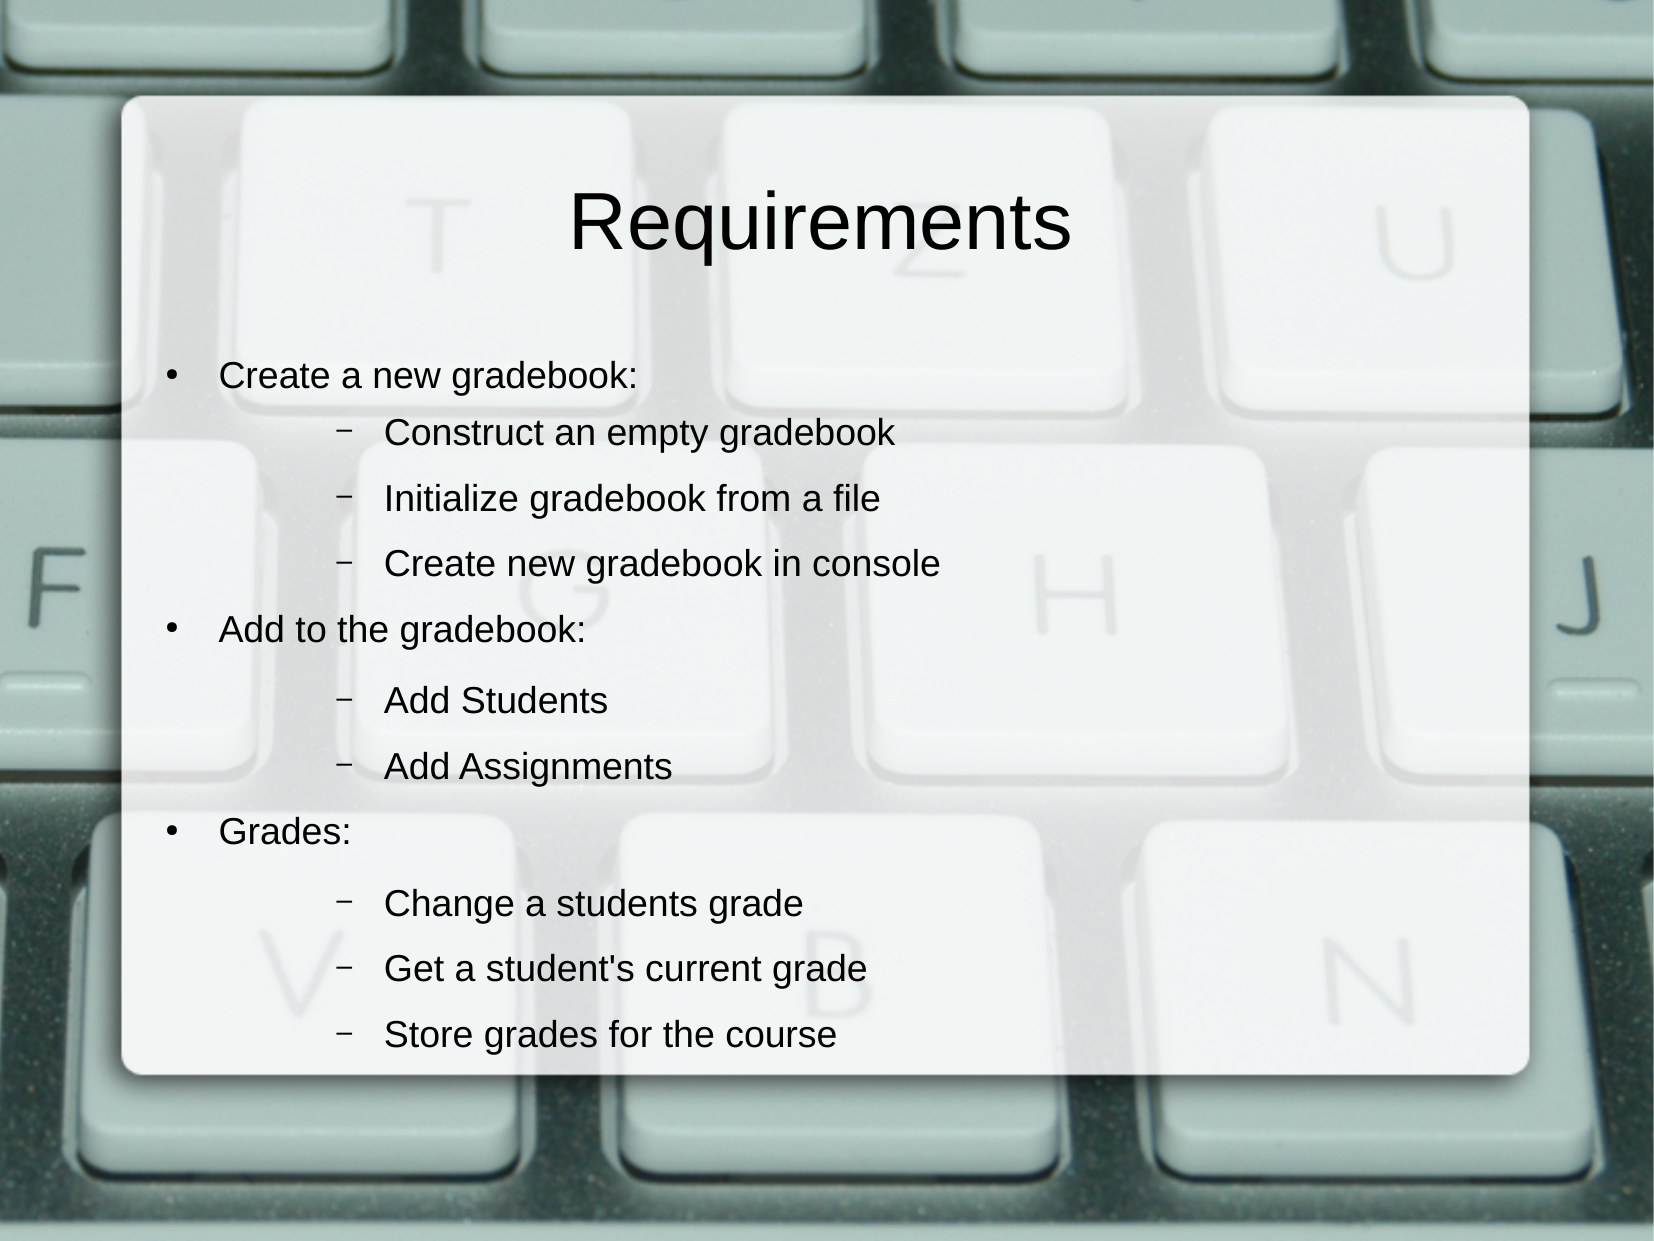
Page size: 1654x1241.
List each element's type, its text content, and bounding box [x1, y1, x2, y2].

picture [0, 0, 1654, 1241]
title Requirements [135, 117, 1506, 325]
list Create a new gradebook: Construct an empty gradebook Initialize gradebook from a file Create new gradebook in console Add to the gradebook: Add Students Add Assignments Grades: Change a students grade Get a student's current grade Store grades for the course [147, 354, 1506, 1074]
